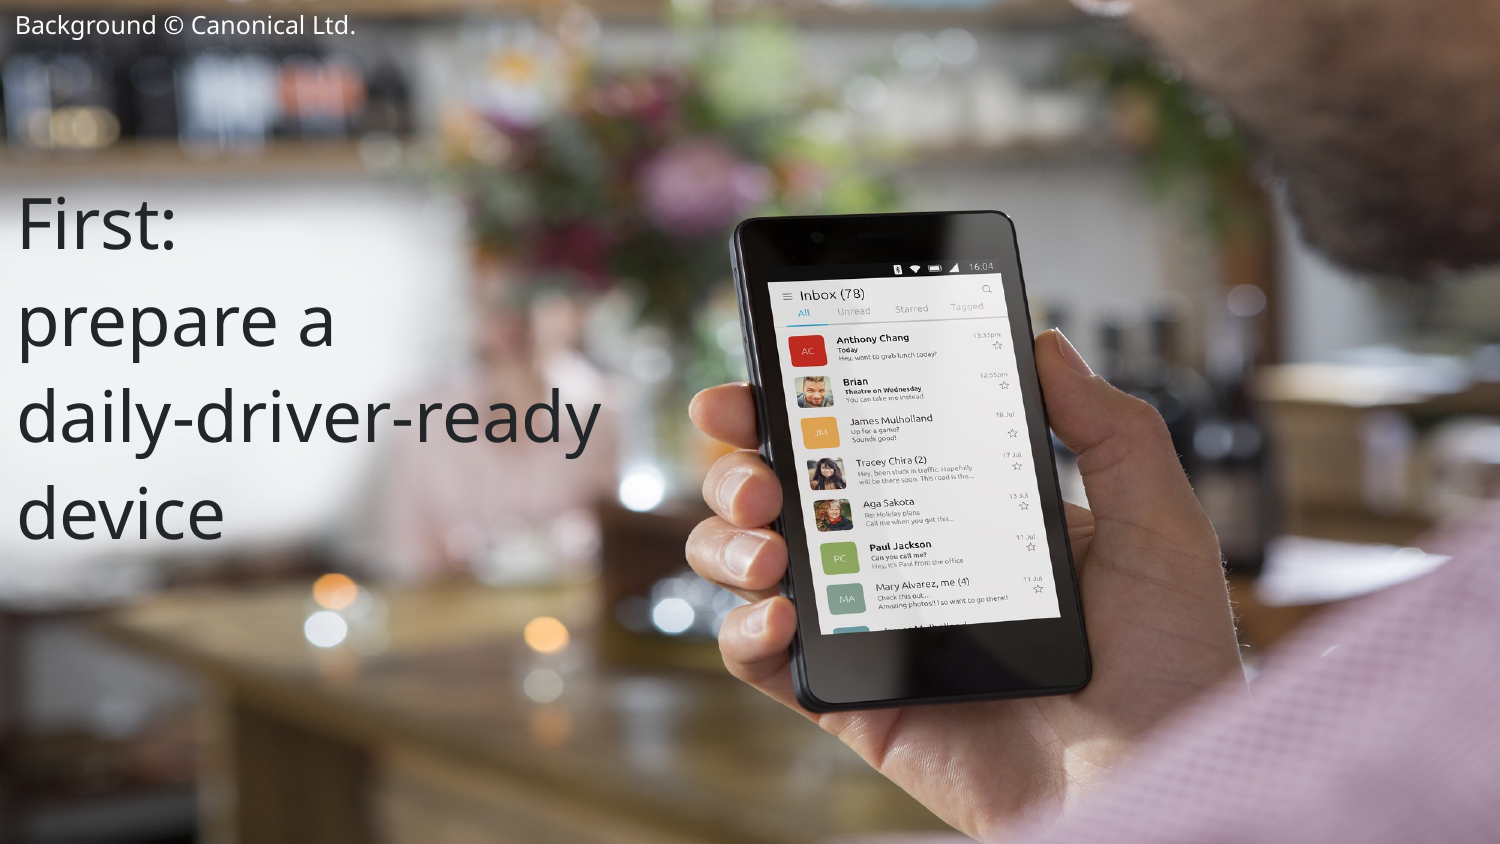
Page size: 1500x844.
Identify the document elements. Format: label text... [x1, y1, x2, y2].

picture [0, 0, 1500, 844]
title First: prepare a daily-driver-ready device [16, 180, 1367, 554]
text_box Background © Canonical Ltd. [0, 0, 404, 43]
